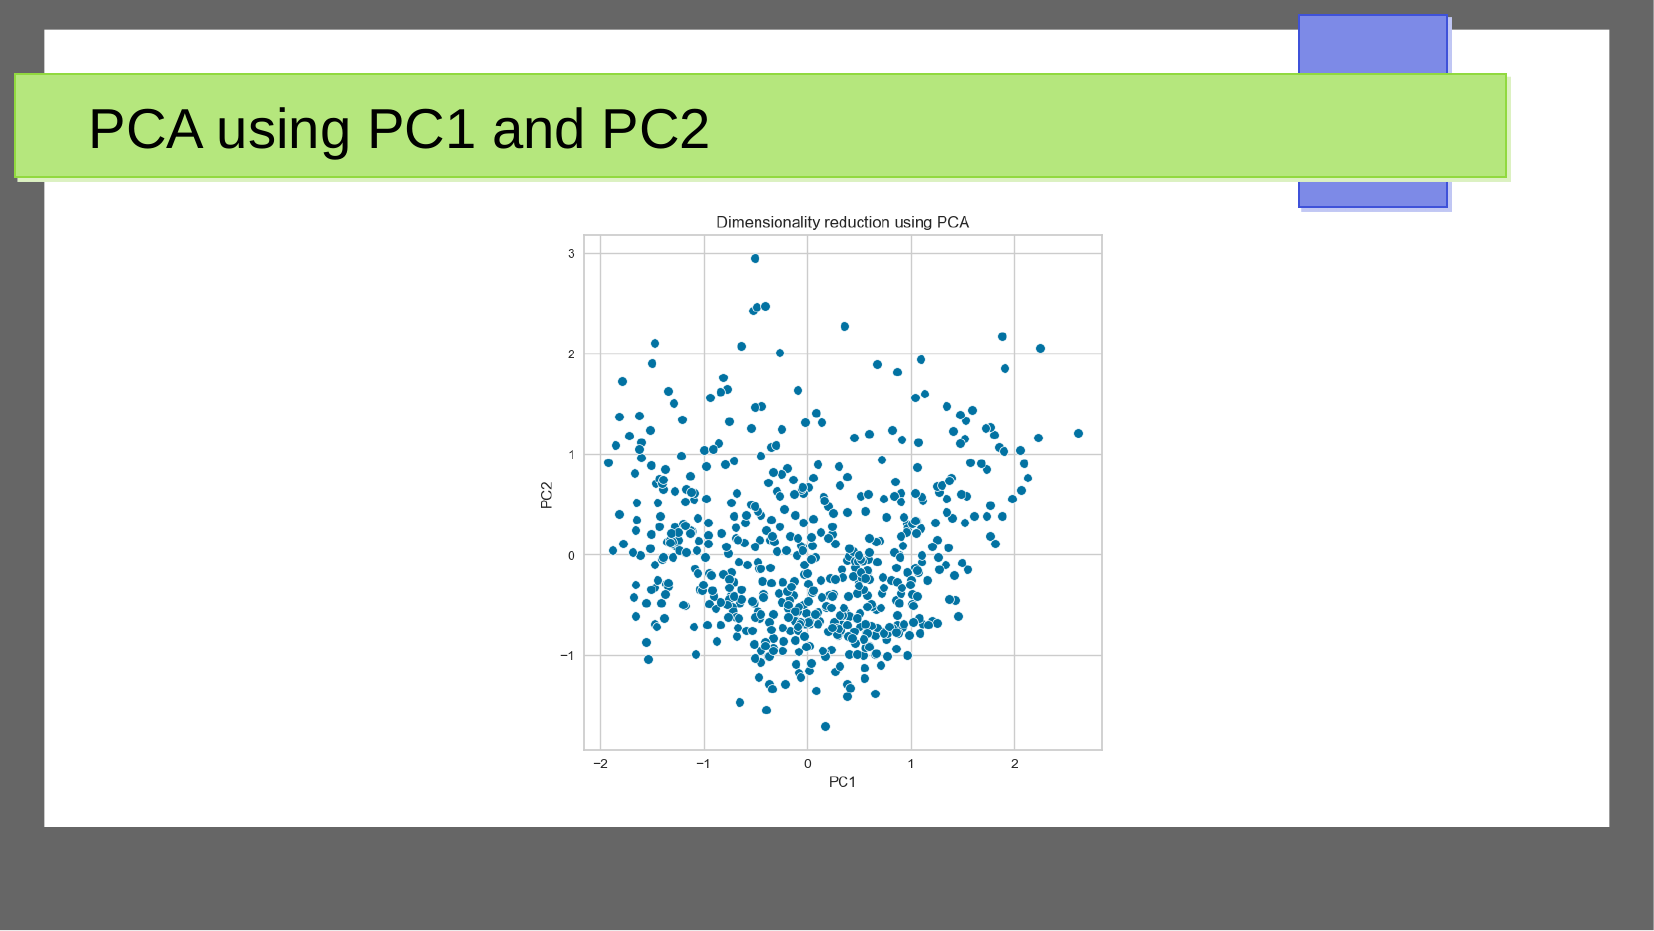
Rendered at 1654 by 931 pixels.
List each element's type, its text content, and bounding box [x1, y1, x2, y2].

title PCA using PC1 and PC2 [88, 73, 1506, 178]
picture [531, 206, 1110, 798]
